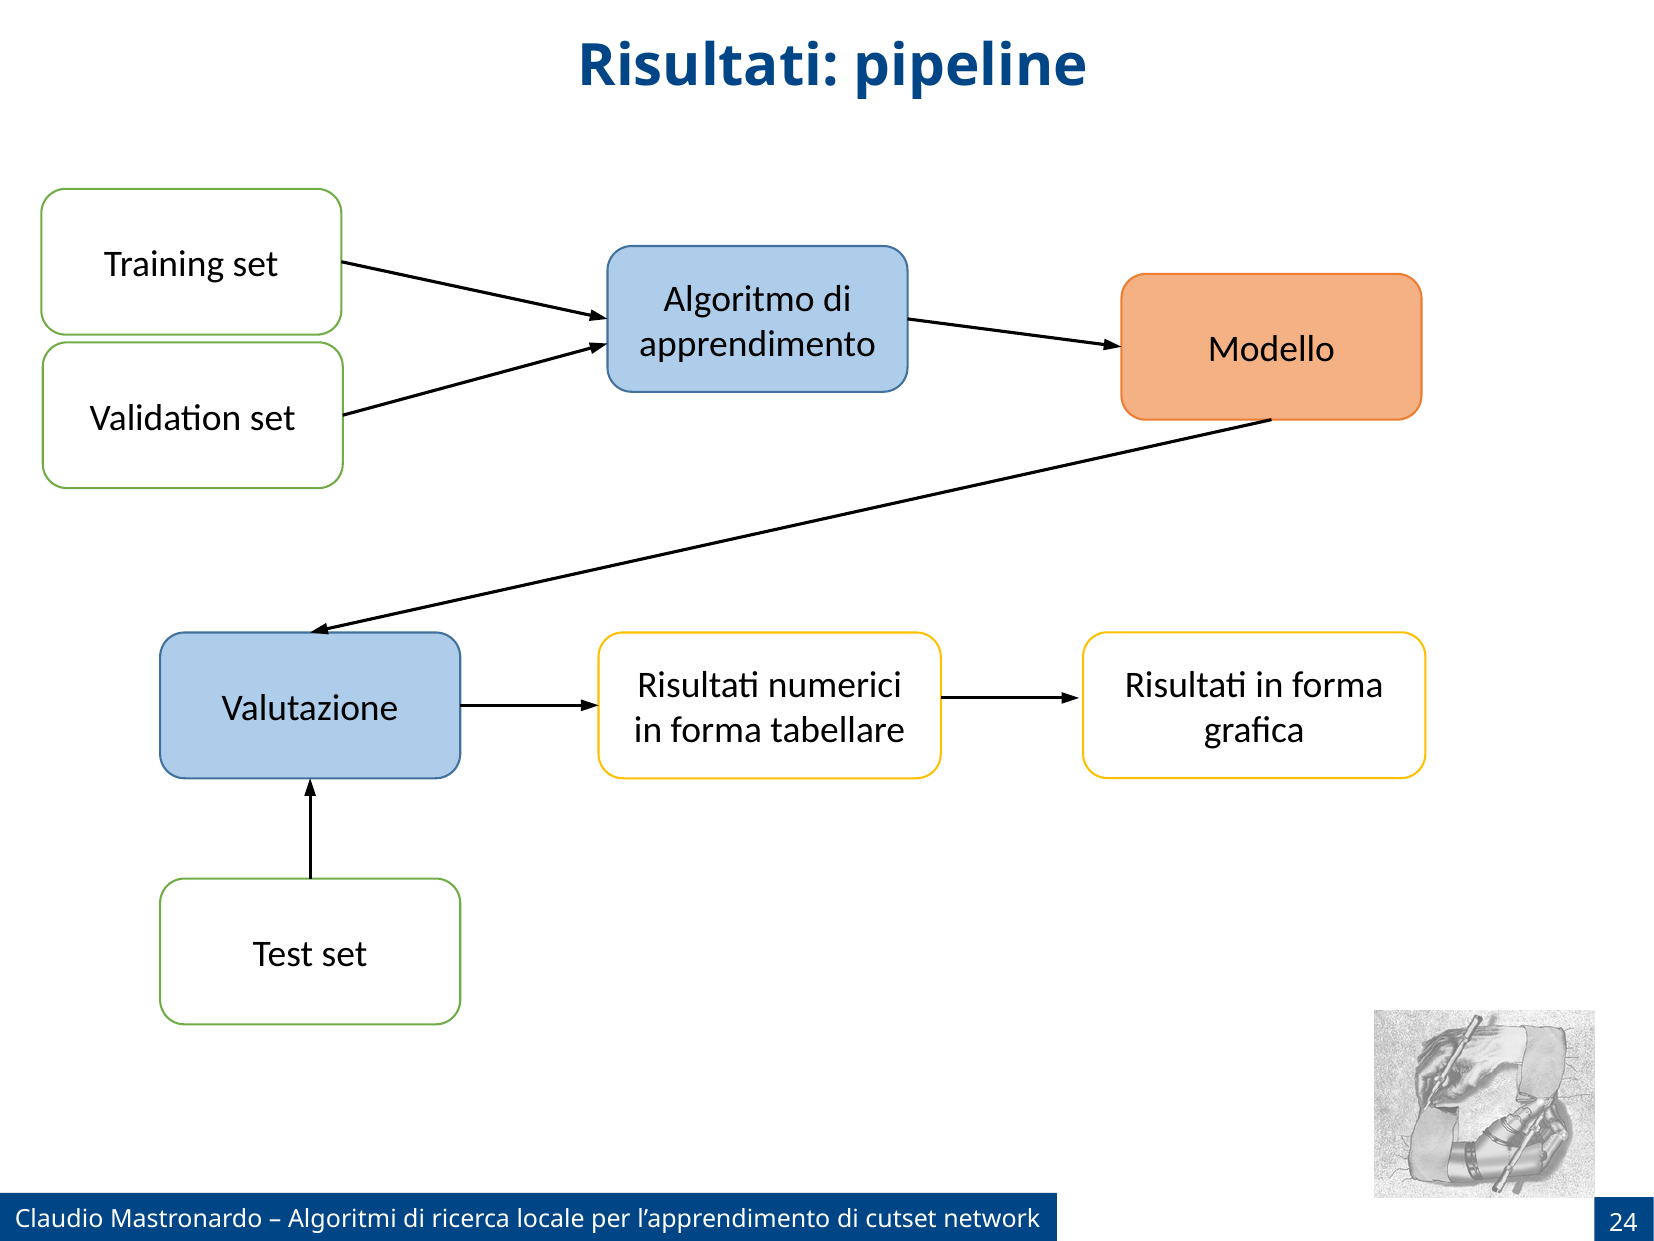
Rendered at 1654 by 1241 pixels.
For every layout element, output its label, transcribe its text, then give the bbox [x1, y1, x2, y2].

text_box Validation set [42, 342, 343, 489]
title Risultati: pipeline [41, 17, 1625, 107]
text_box Modello [1121, 273, 1422, 420]
text_box Risultati in forma grafica [1083, 632, 1426, 779]
text_box Training set [41, 188, 342, 335]
text_box Test set [160, 878, 461, 1025]
text_box Valutazione [160, 632, 461, 779]
text_box Algoritmo di apprendimento [607, 246, 908, 392]
text_box Risultati numerici in forma tabellare [598, 632, 941, 779]
